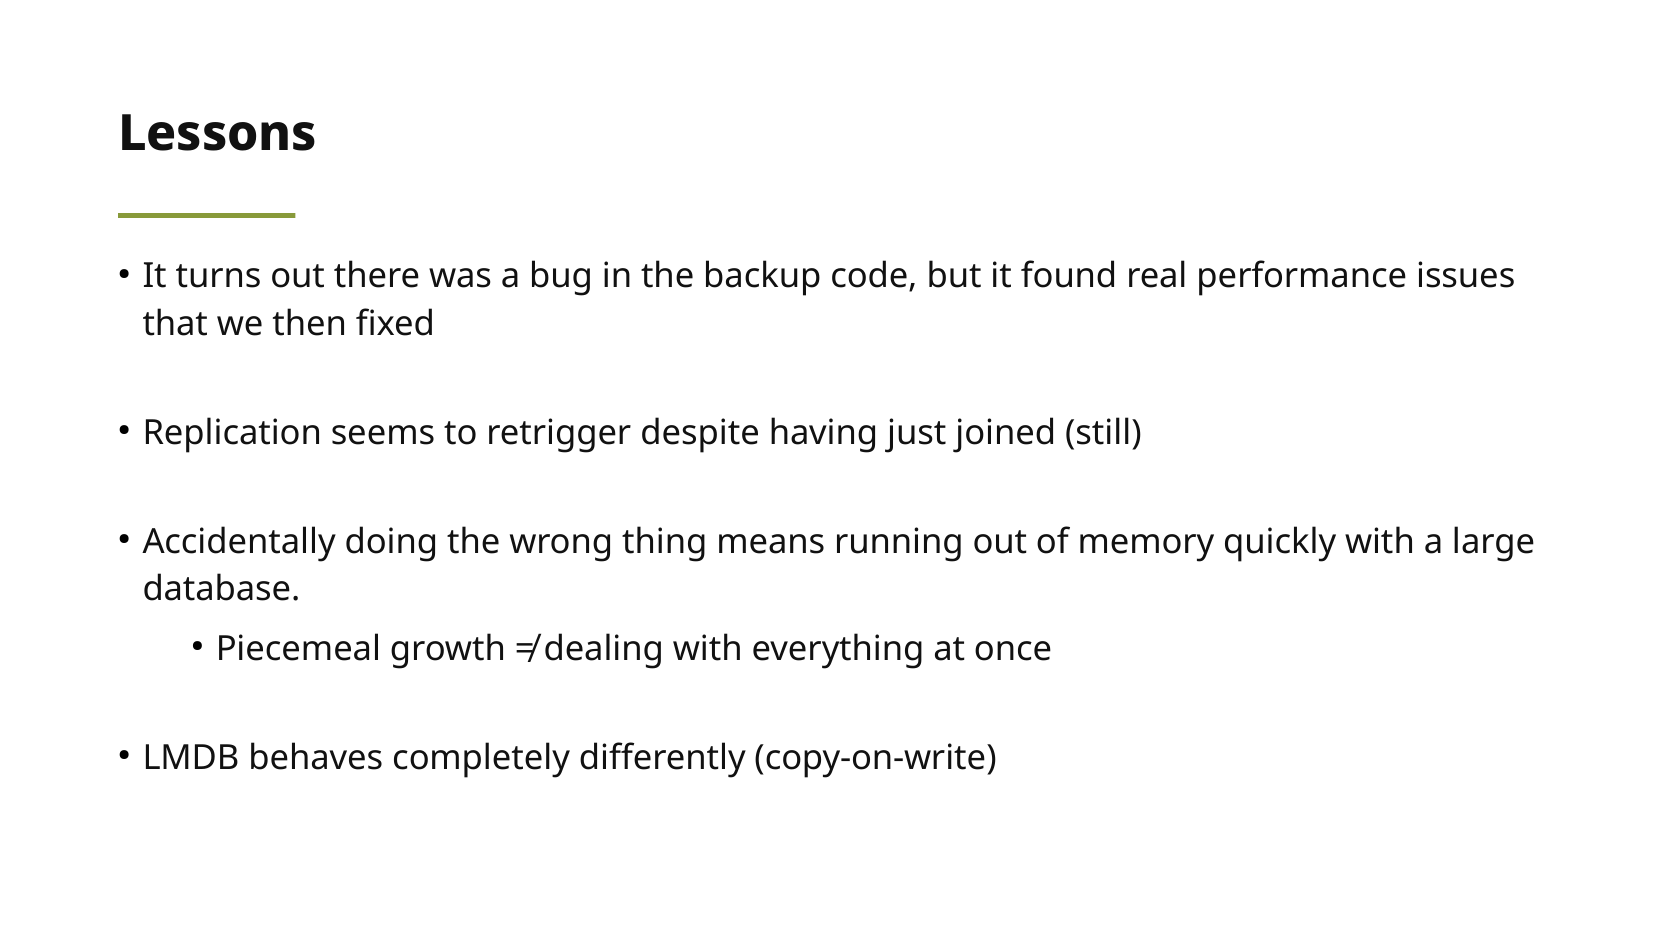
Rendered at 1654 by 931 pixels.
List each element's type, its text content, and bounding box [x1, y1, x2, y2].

list It turns out there was a bug in the backup code, but it found real performance issues that we then fixed Replication seems to retrigger despite having just joined (still) Accidentally doing the wrong thing means running out of memory quickly with a large database. Piecemeal growth ≠ dealing with everything at once LMDB behaves completely differently (copy-on-write) [118, 250, 1536, 783]
title Lessons [118, 94, 1536, 166]
